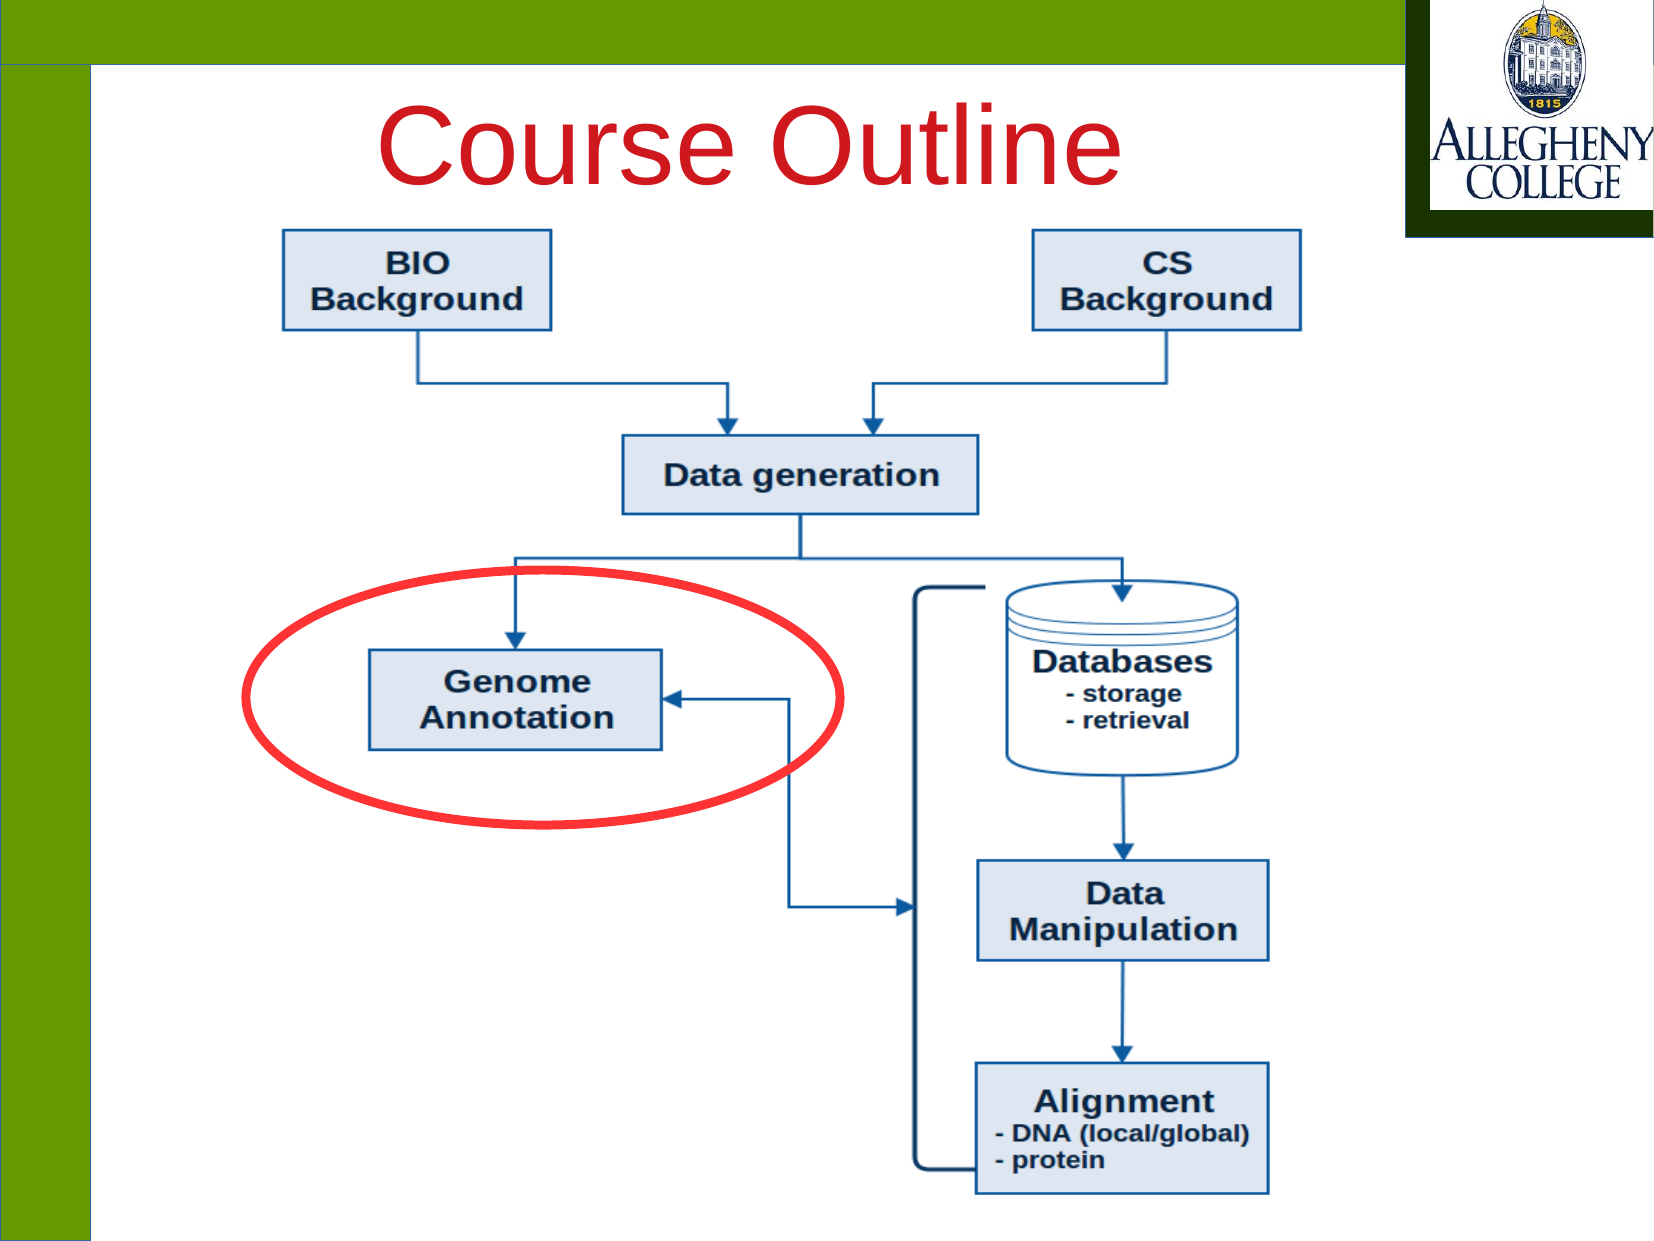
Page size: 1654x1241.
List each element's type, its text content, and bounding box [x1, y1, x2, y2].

text_box [0, 0, 1654, 1241]
picture [250, 213, 1356, 1211]
picture [251, 575, 835, 820]
picture [1430, 0, 1654, 210]
text_box Course Outline [75, 57, 1425, 221]
